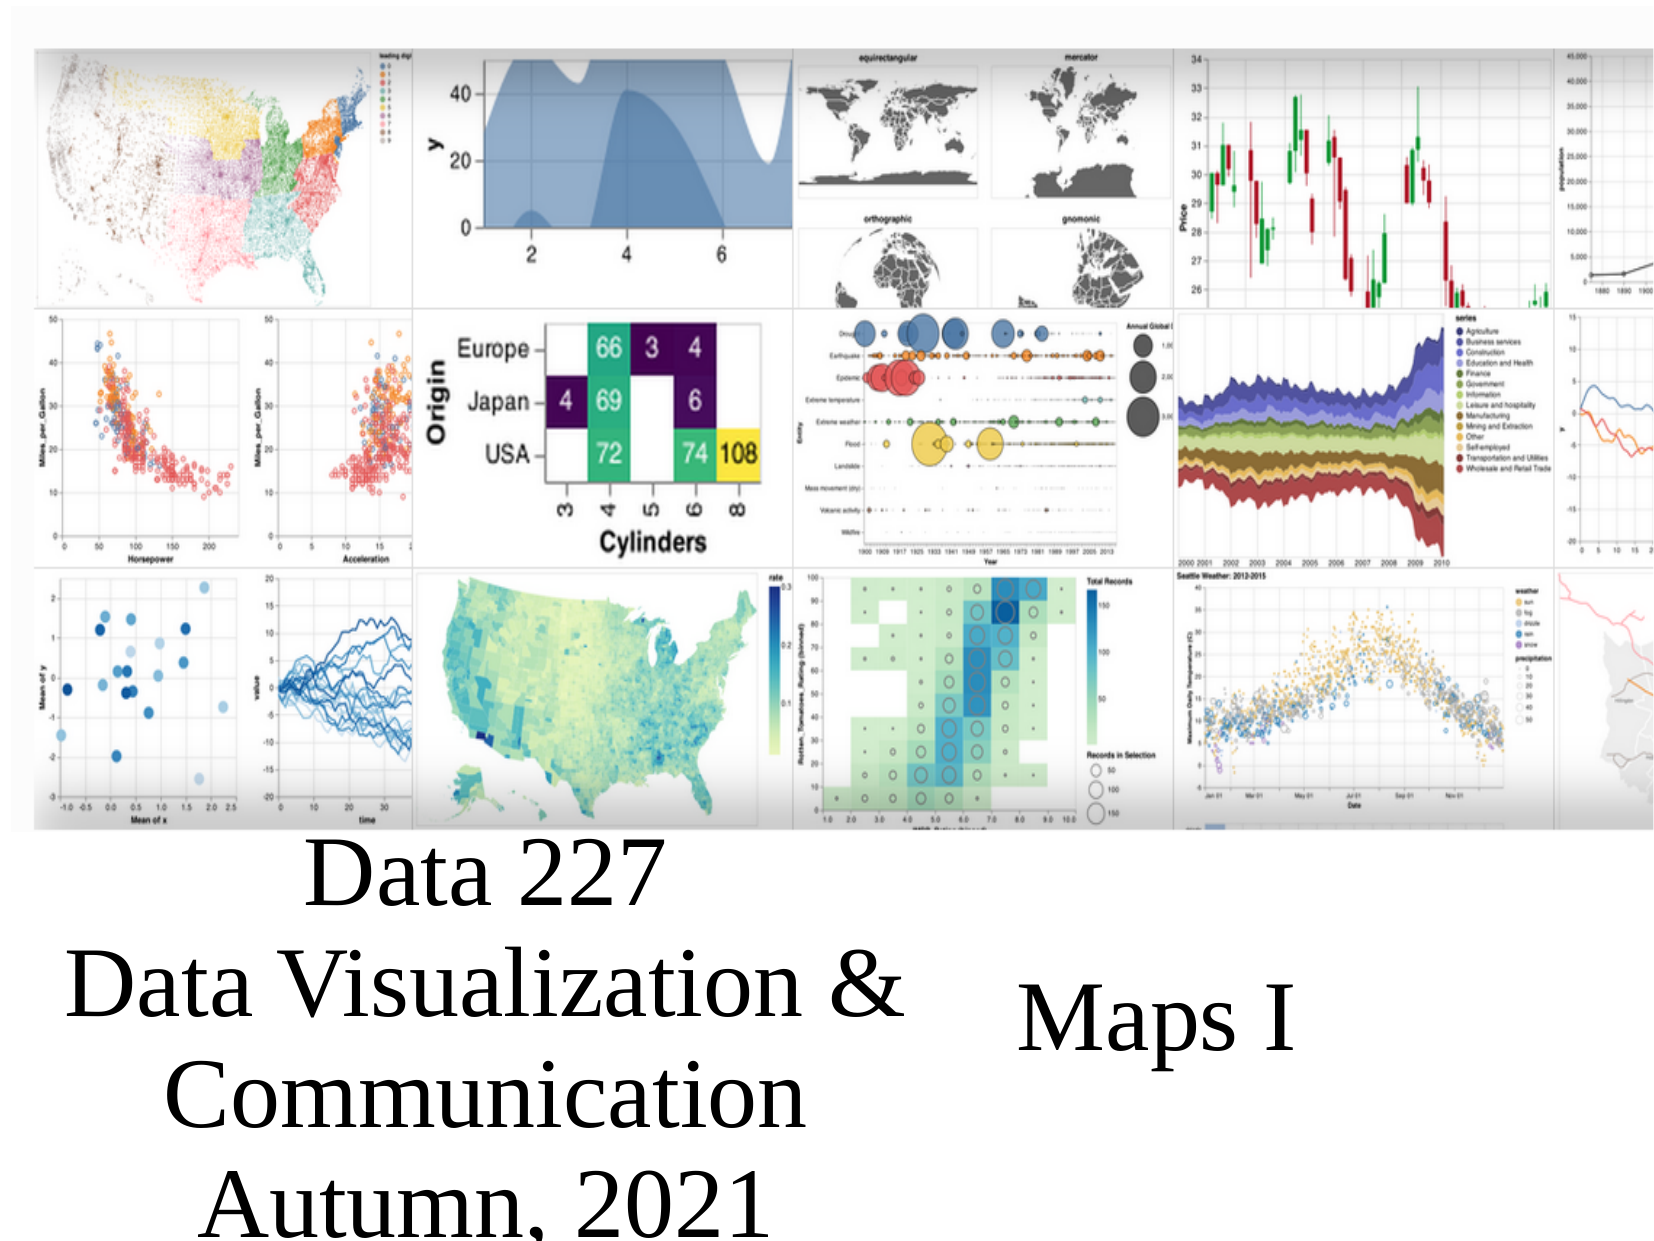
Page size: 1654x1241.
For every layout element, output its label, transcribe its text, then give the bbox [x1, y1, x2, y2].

text_box Maps I [412, 570, 1654, 1241]
text_box Data 227 Data Visualization & Communication Autumn, 2021 [0, 591, 412, 1241]
picture [11, 6, 1654, 591]
